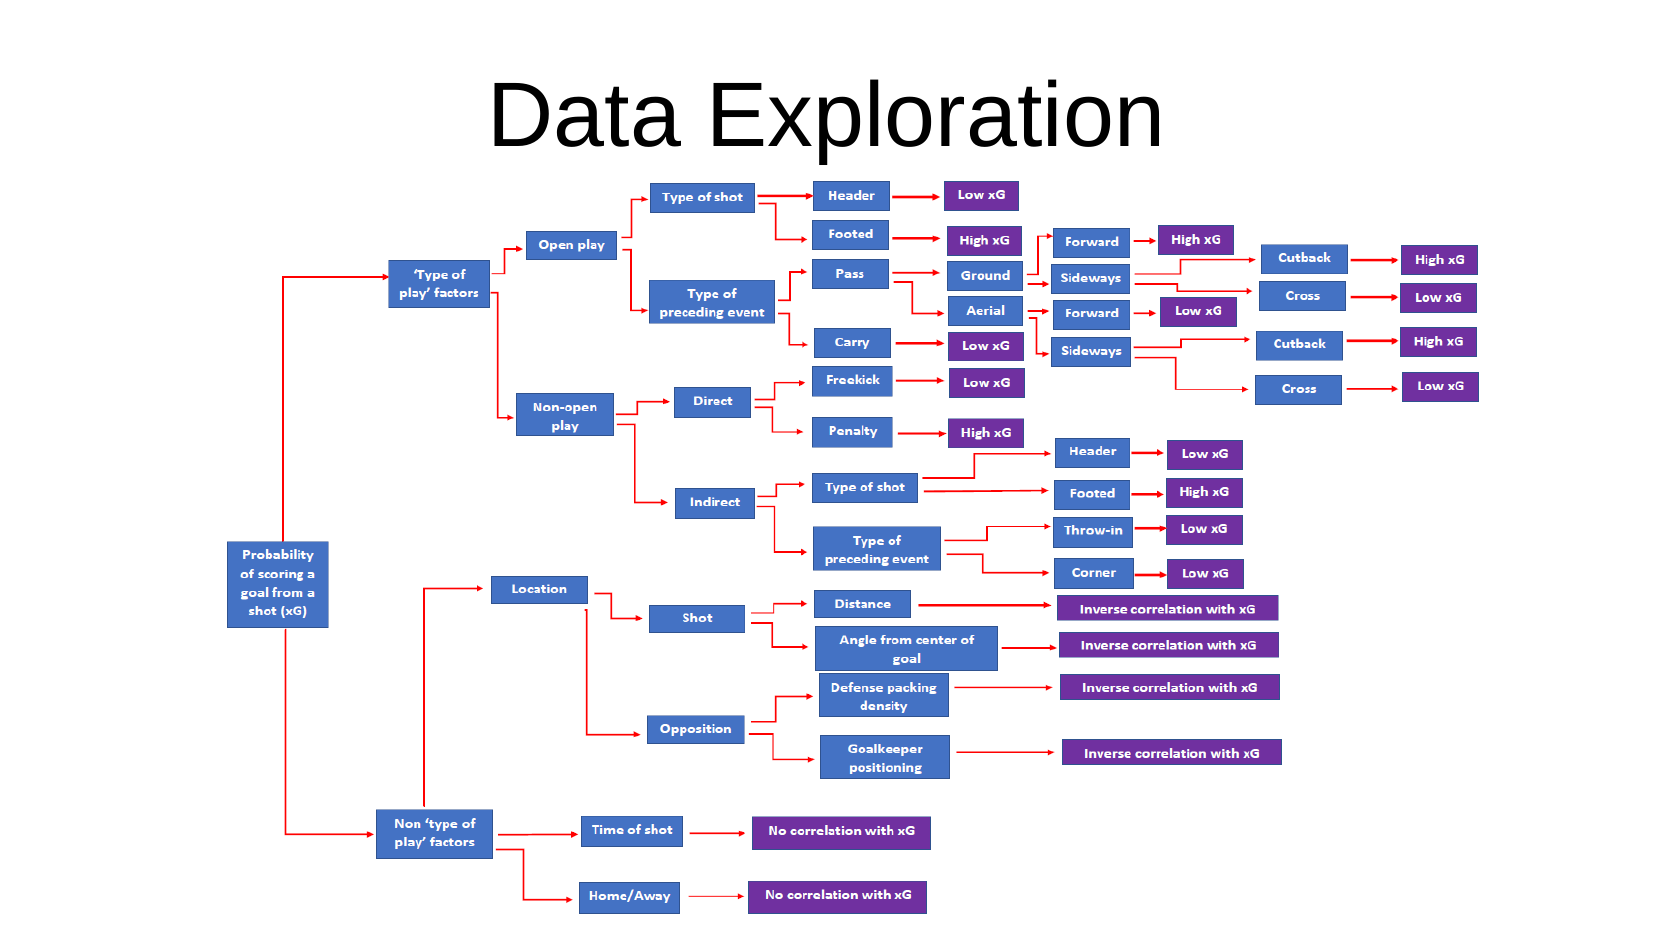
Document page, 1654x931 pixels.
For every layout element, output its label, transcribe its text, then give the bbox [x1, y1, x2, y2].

picture [210, 179, 1486, 918]
title Data Exploration [82, 37, 1571, 193]
